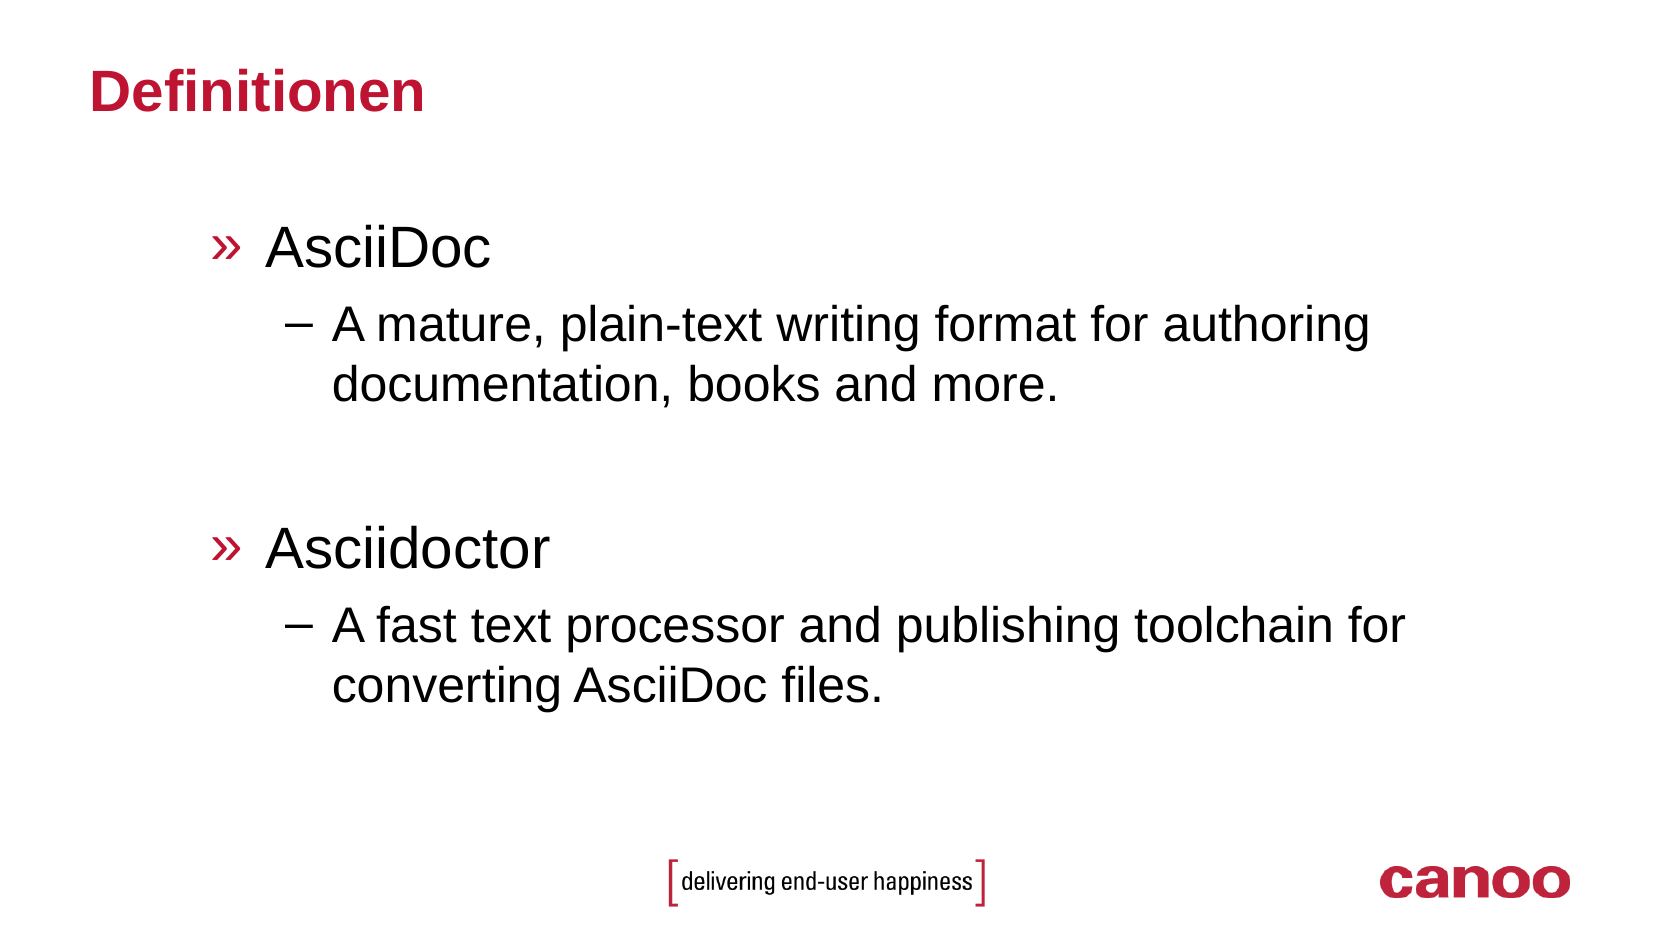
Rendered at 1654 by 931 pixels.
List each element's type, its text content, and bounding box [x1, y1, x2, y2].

list AsciiDoc A mature, plain-text writing format for authoring documentation, books and more. Asciidoctor A fast text processor and publishing toolchain for converting AsciiDoc files. [195, 201, 1486, 727]
picture [1380, 866, 1570, 898]
title Definitionen [75, 45, 1591, 136]
picture [662, 855, 991, 910]
